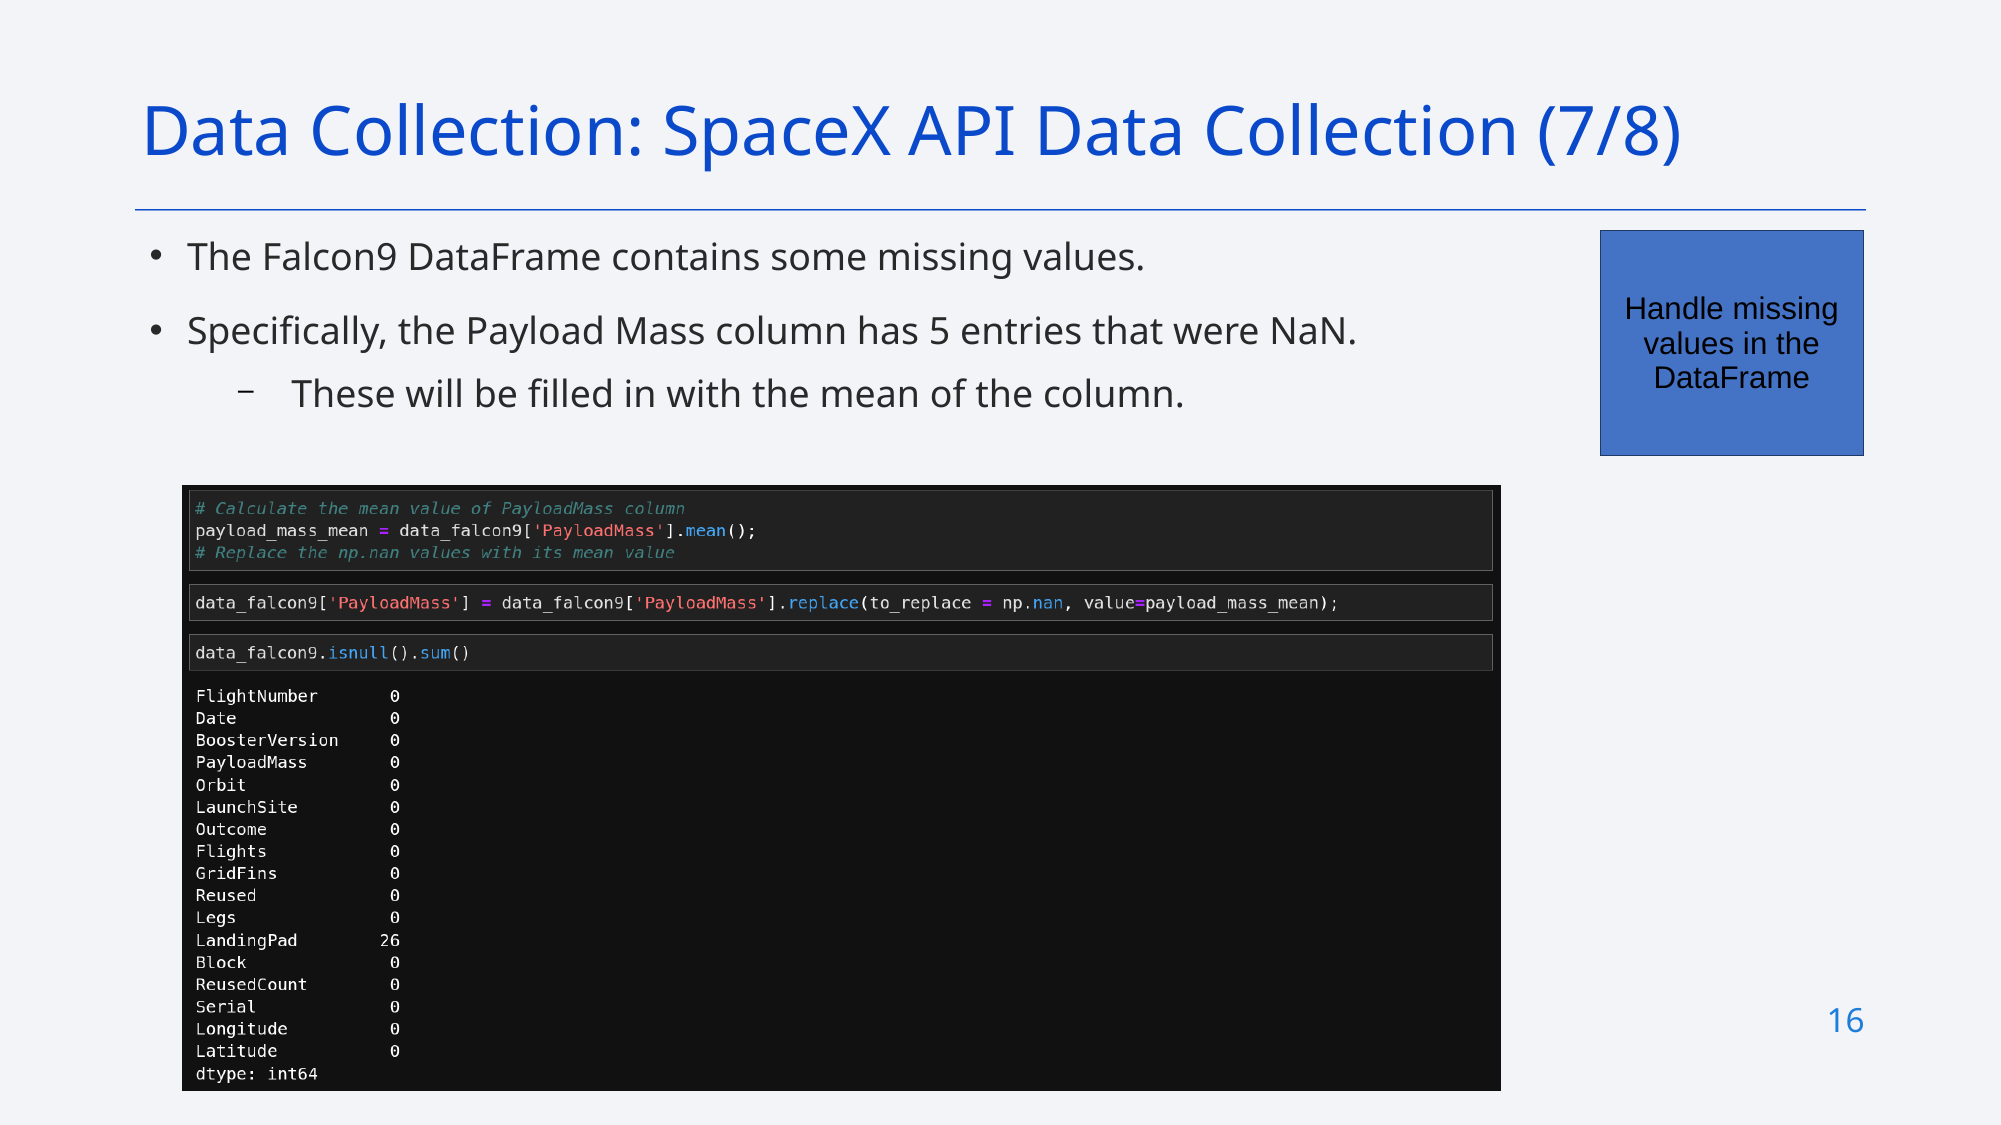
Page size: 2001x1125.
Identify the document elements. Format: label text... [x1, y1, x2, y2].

picture [0, 0, 2001, 1125]
list The Falcon9 DataFrame contains some missing values. Specifically, the Payload Mass column has 5 entries that were NaN. These will be filled in with the mean of the column. [134, 224, 1463, 488]
text_box Data Collection: SpaceX API Data Collection (7/8) [126, 88, 1852, 179]
text_box Handle missing values in the DataFrame [1600, 230, 1864, 456]
